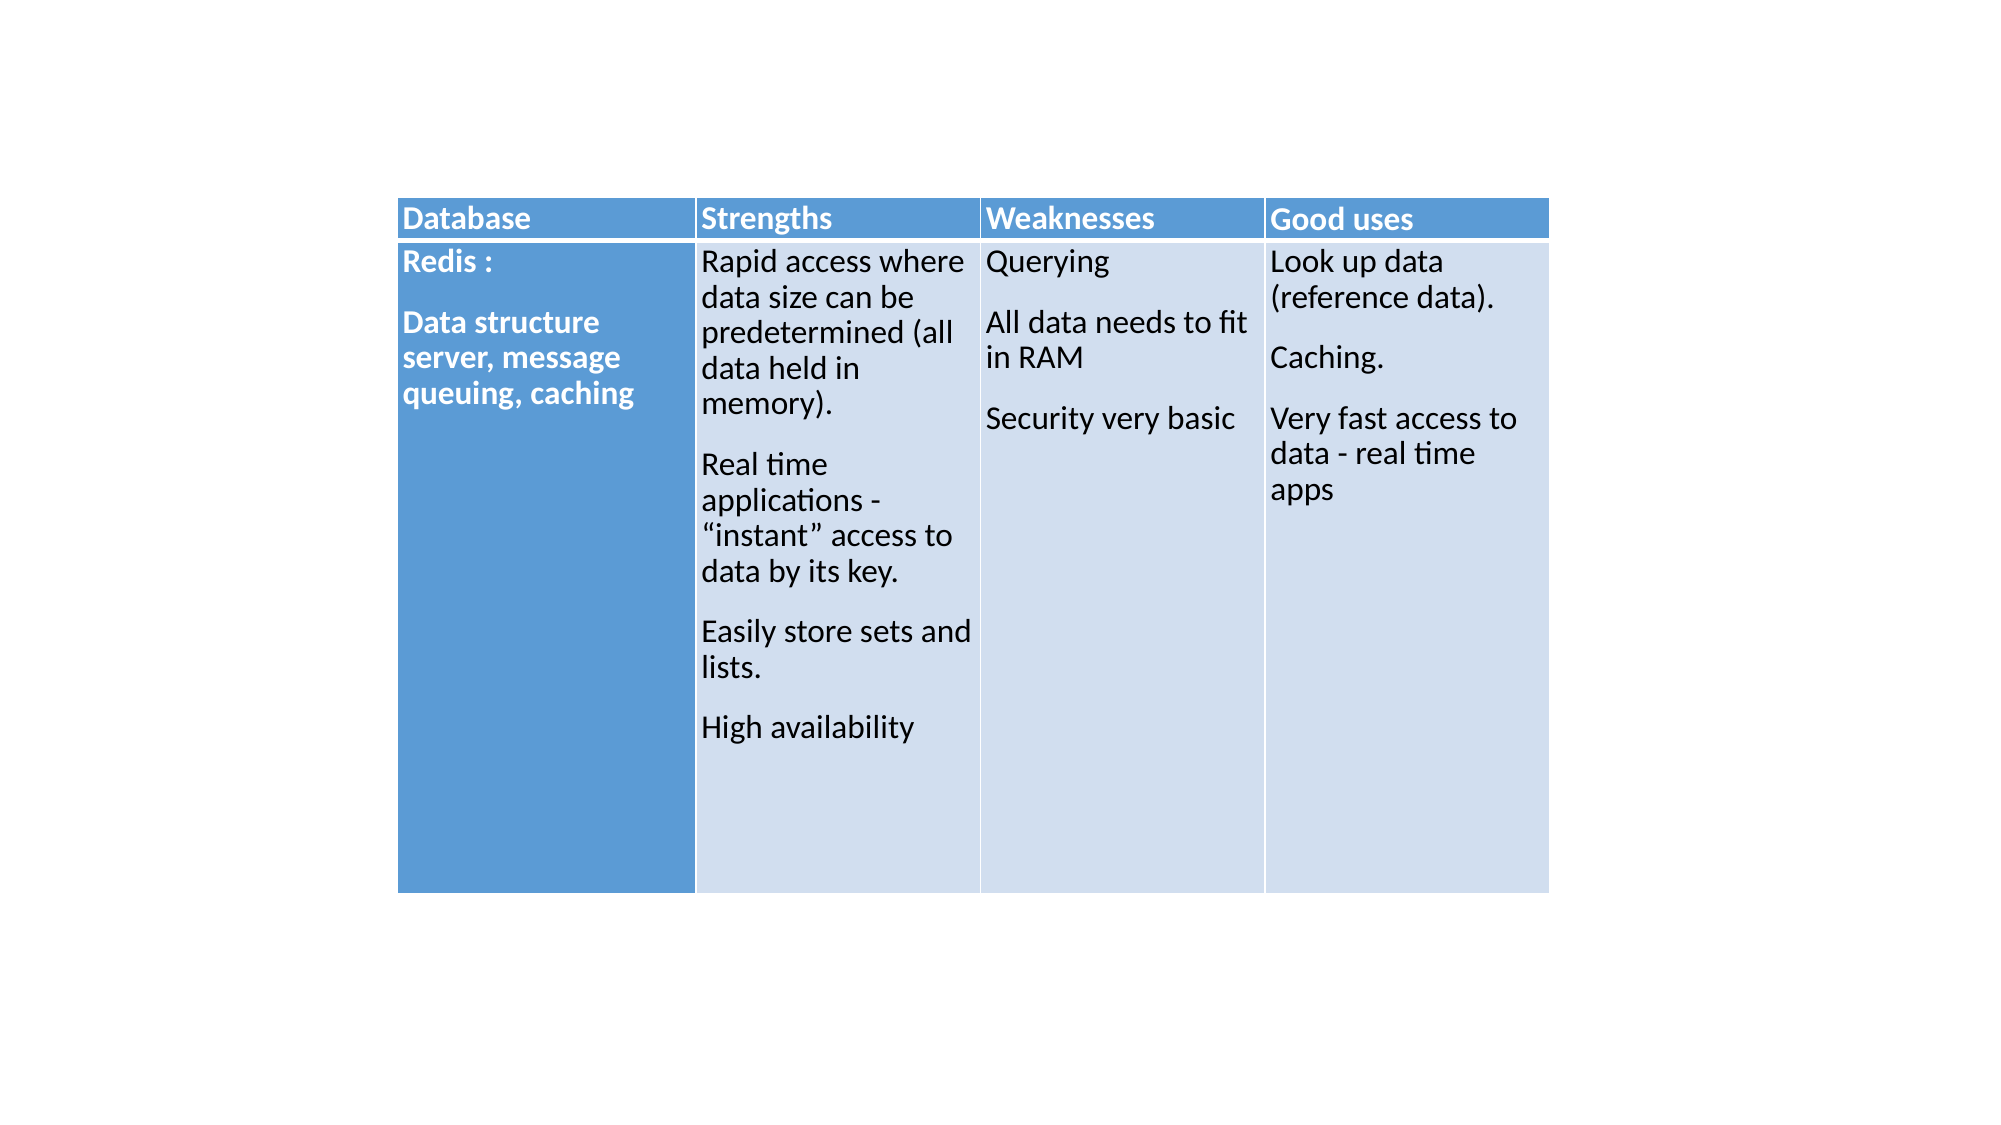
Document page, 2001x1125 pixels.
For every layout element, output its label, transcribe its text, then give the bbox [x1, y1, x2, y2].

table_cell Rapid access where data size can be predetermined (all data held in memory). Real time applications - “instant” access to data by its key. Easily store sets and lists. High availability [697, 243, 980, 893]
table_header Weaknesses [981, 198, 1264, 238]
table_header Good uses [1266, 198, 1549, 238]
table_cell Redis : Data structure server, message queuing, caching [398, 243, 695, 893]
table_cell Look up data (reference data). Caching. Very fast access to data - real time apps [1266, 243, 1549, 893]
table_header Database [398, 198, 695, 238]
table_header Strengths [697, 198, 980, 238]
table_cell Querying All data needs to fit in RAM Security very basic [981, 243, 1264, 893]
